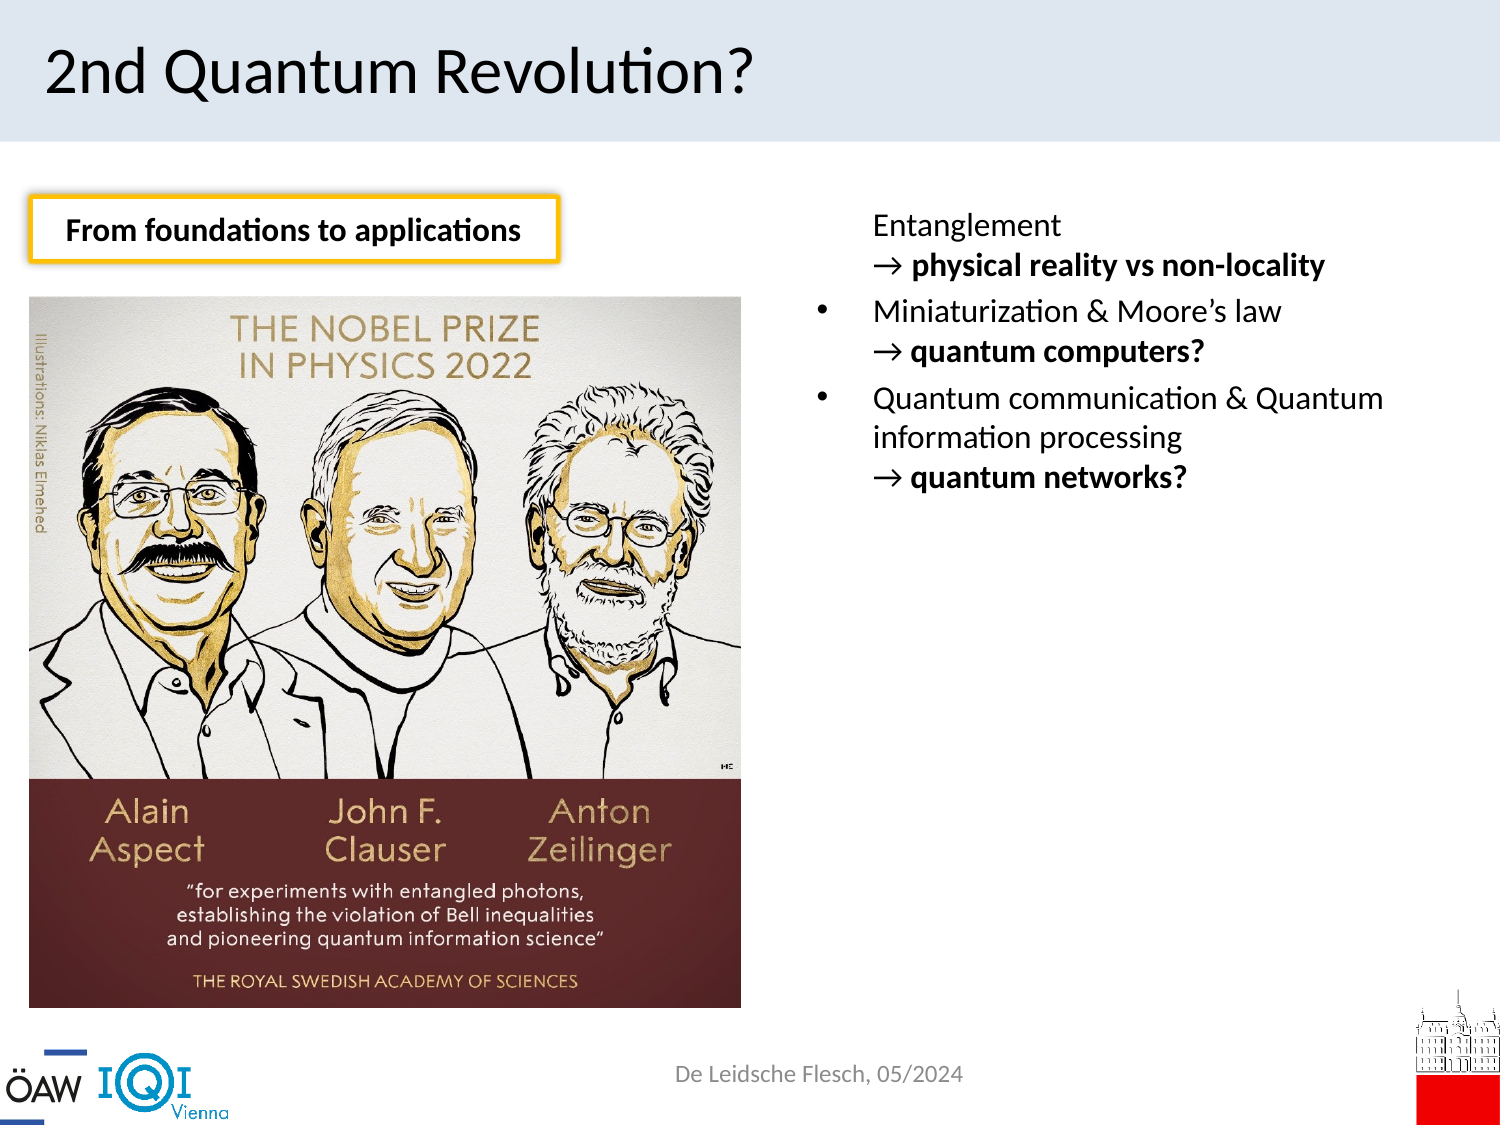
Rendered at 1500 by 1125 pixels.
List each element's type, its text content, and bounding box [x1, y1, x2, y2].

picture [29, 296, 741, 1008]
title 2nd Quantum Revolution? [29, 7, 1317, 126]
picture [0, 1049, 87, 1125]
picture [94, 1049, 234, 1124]
picture [1416, 988, 1500, 1125]
text_box From foundations to applications [33, 199, 556, 259]
text_box Entanglement → physical reality vs non-locality Miniaturization & Moore’s law → quantum computers? Quantum communication & Quantum information processing → quantum networks? [801, 195, 1452, 903]
